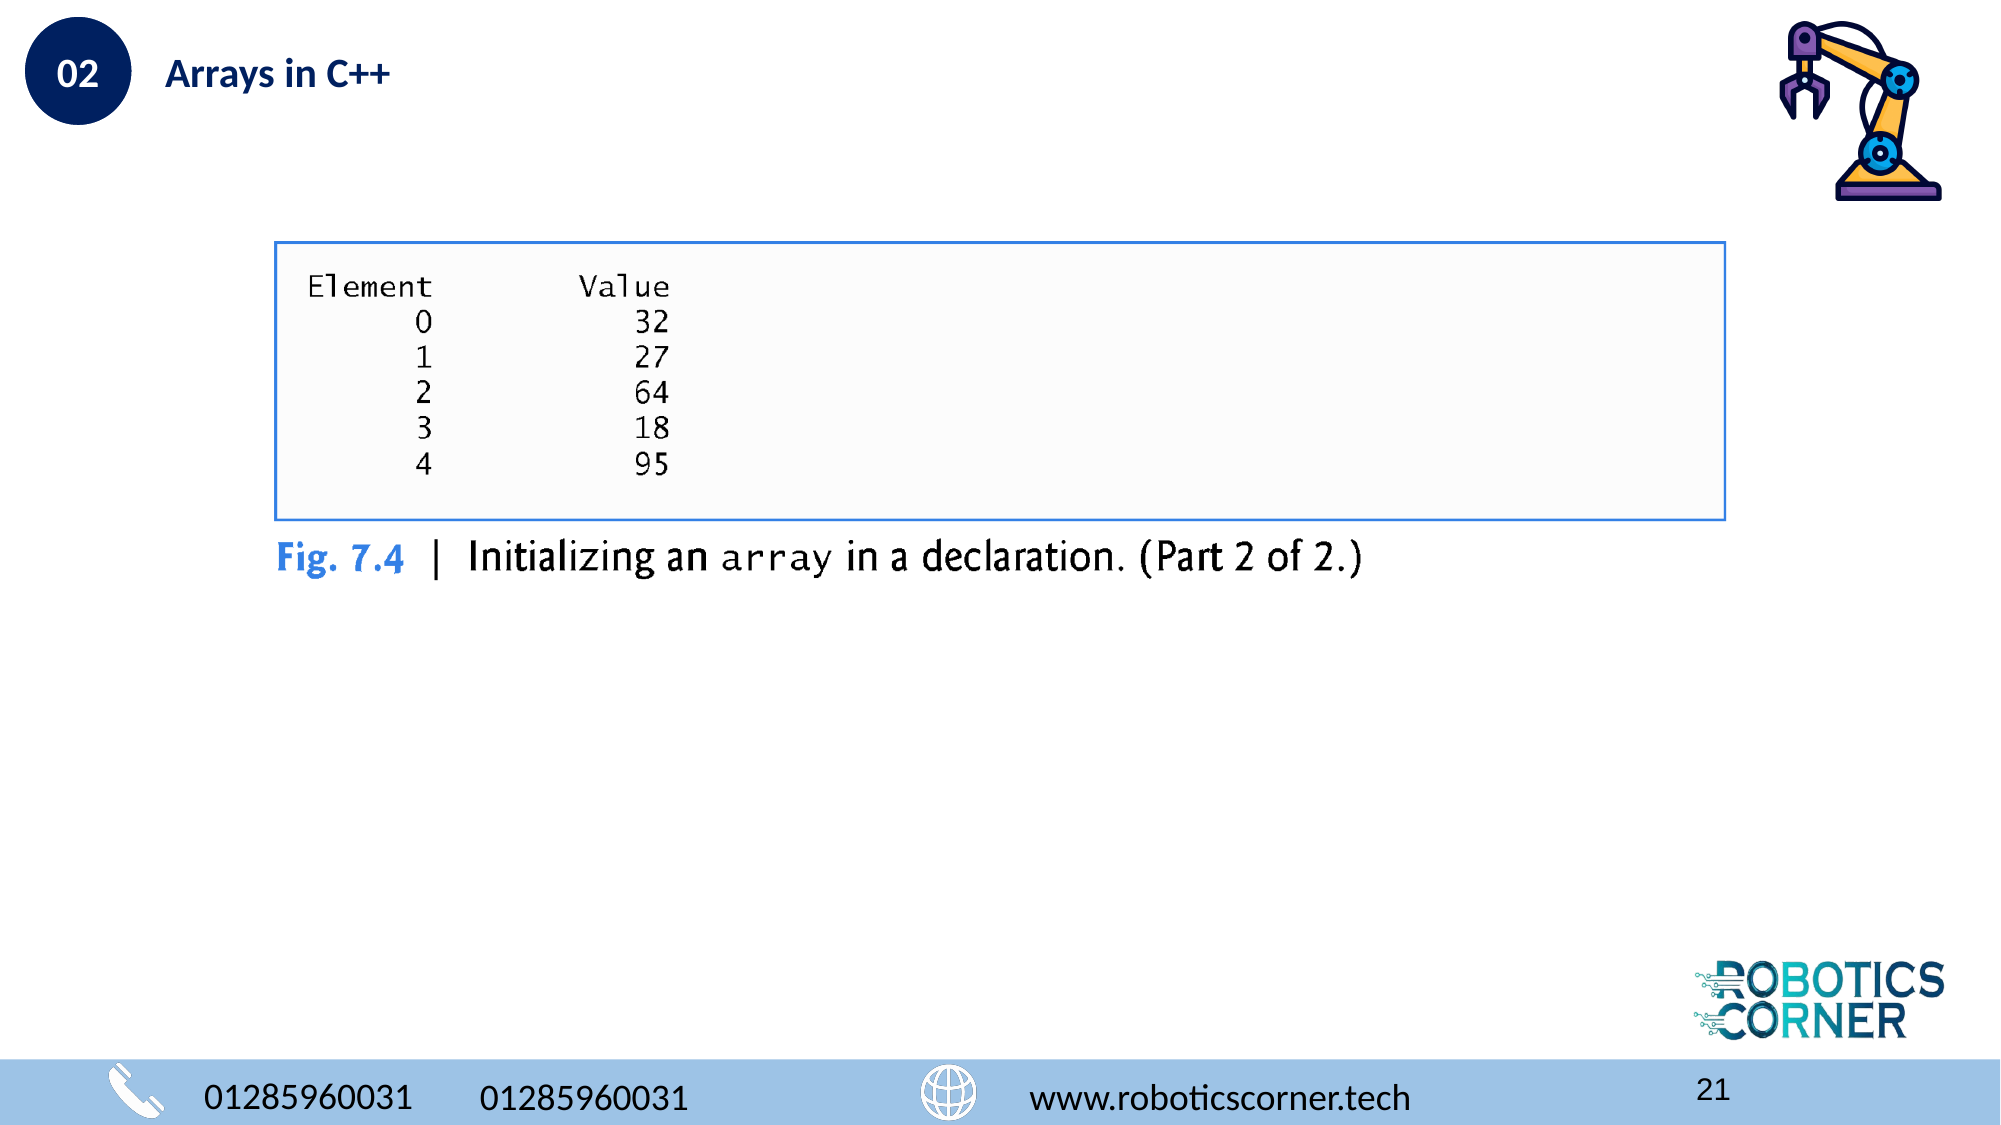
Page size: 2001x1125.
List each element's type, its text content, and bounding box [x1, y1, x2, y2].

text_box <number> [1681, 1065, 1861, 1115]
picture [49, 21, 1953, 1125]
text_box Arrays in C++ [150, 38, 622, 103]
text_box 02 [22, 14, 134, 128]
